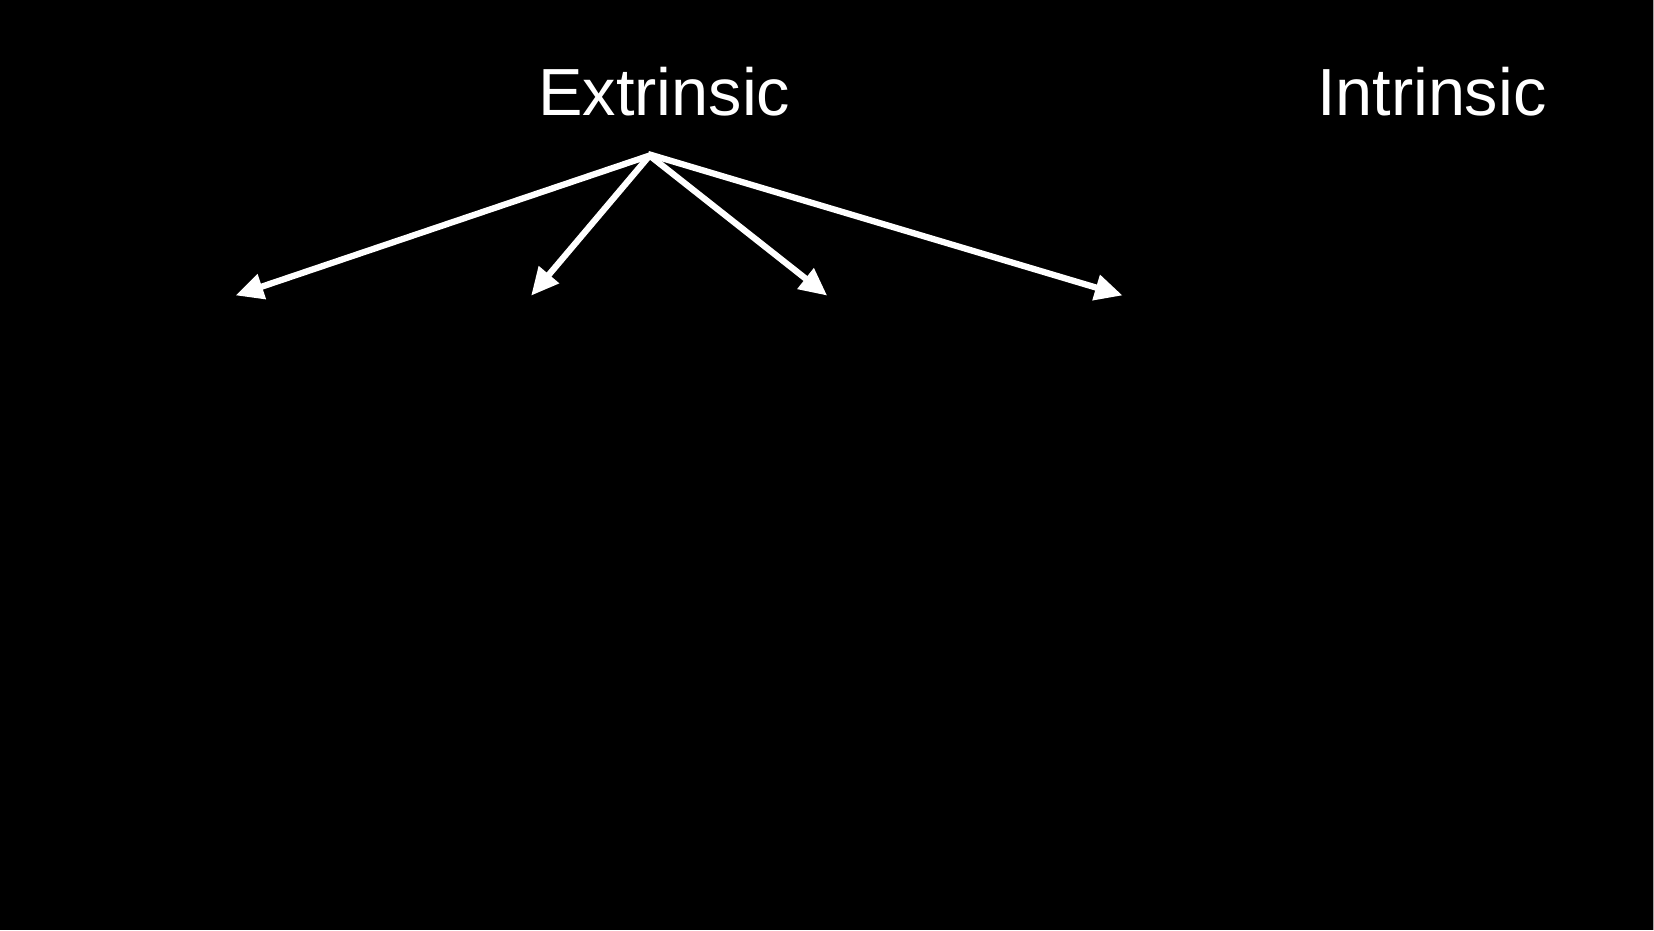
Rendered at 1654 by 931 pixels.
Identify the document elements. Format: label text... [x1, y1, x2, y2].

list Intrinsic [1299, 29, 1565, 156]
list Extrinsic [531, 29, 798, 156]
